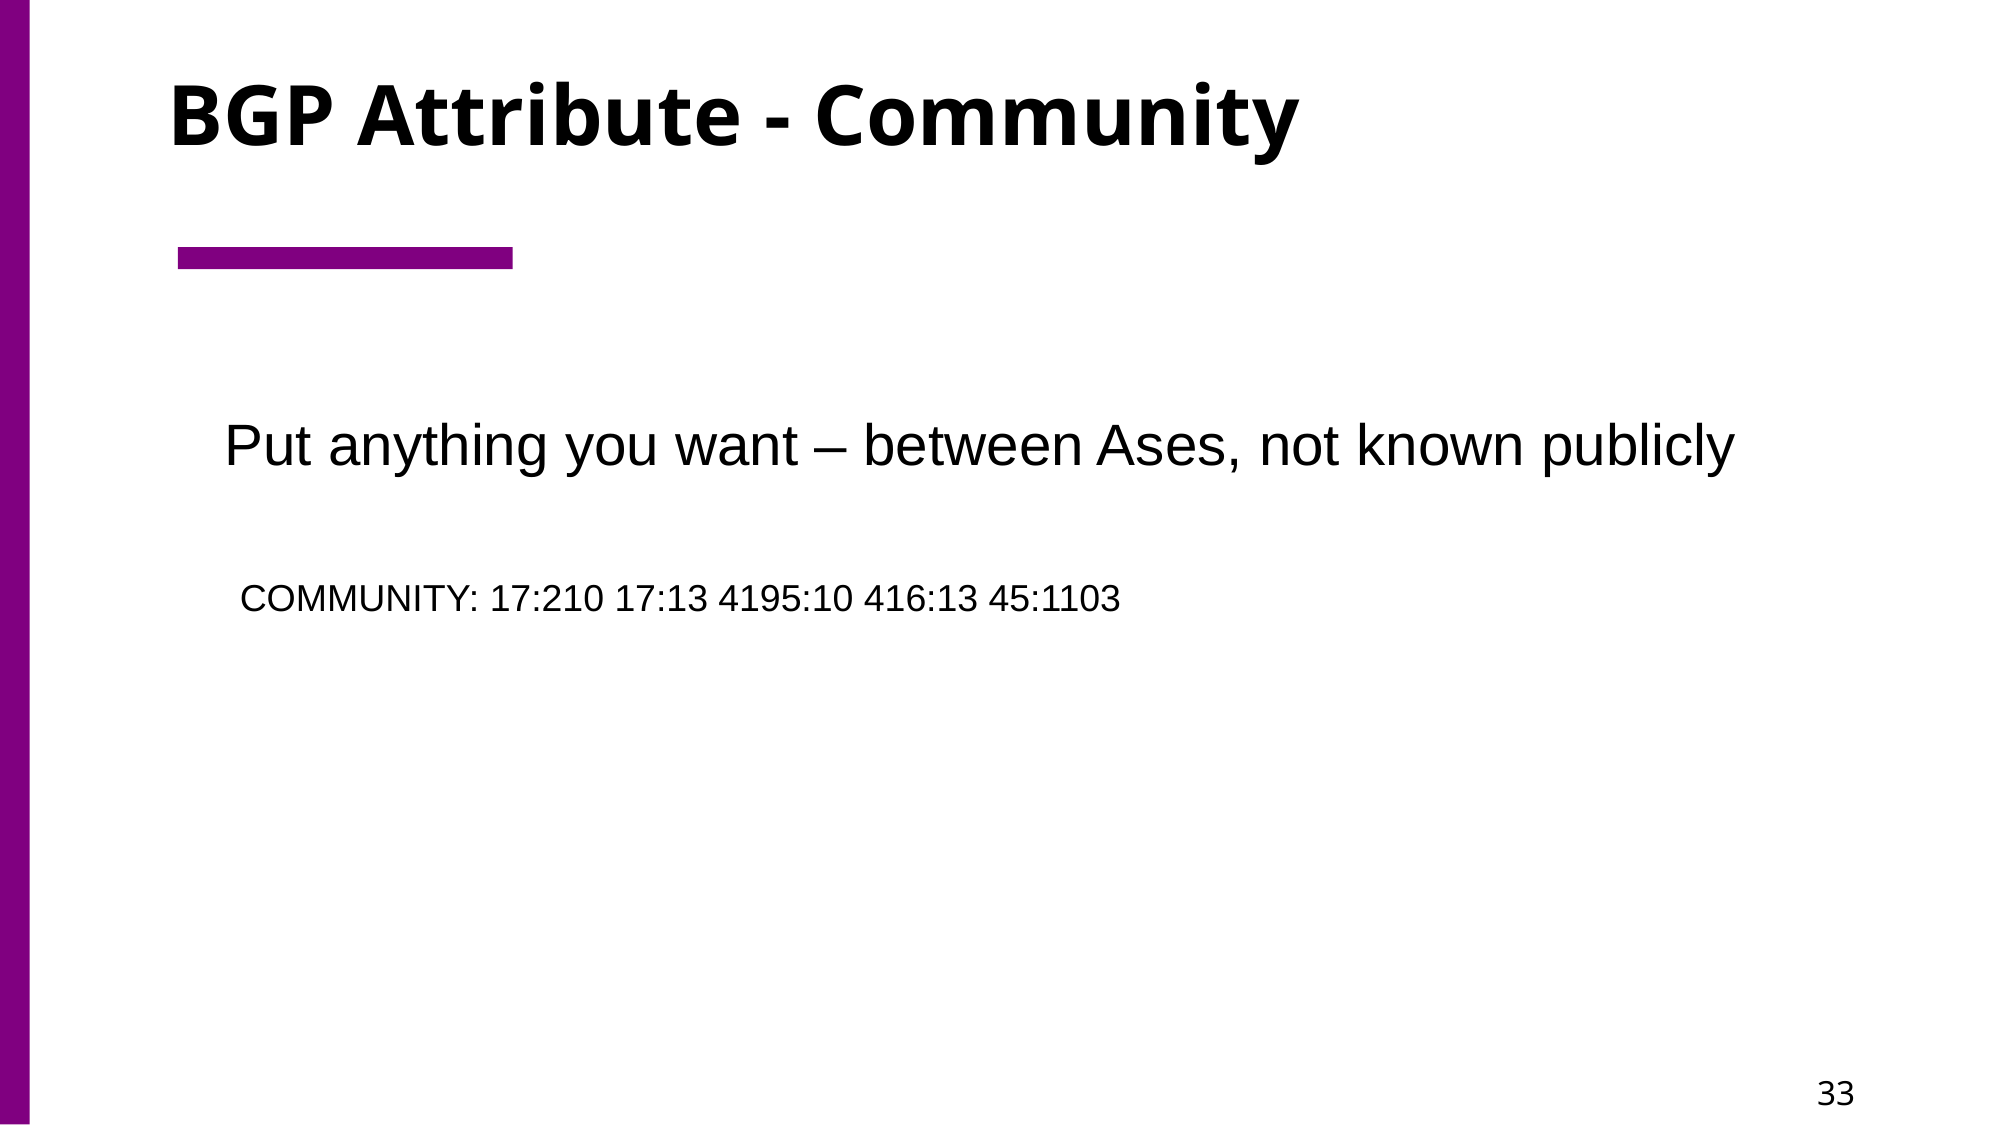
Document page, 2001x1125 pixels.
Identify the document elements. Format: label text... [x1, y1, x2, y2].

title BGP Attribute - Community [116, 39, 1591, 185]
text_box Put anything you want – between Ases, not known publicly [210, 404, 1753, 485]
text_box COMMUNITY: 17:210 17:13 4195:10 416:13 45:1103 [225, 570, 1591, 738]
